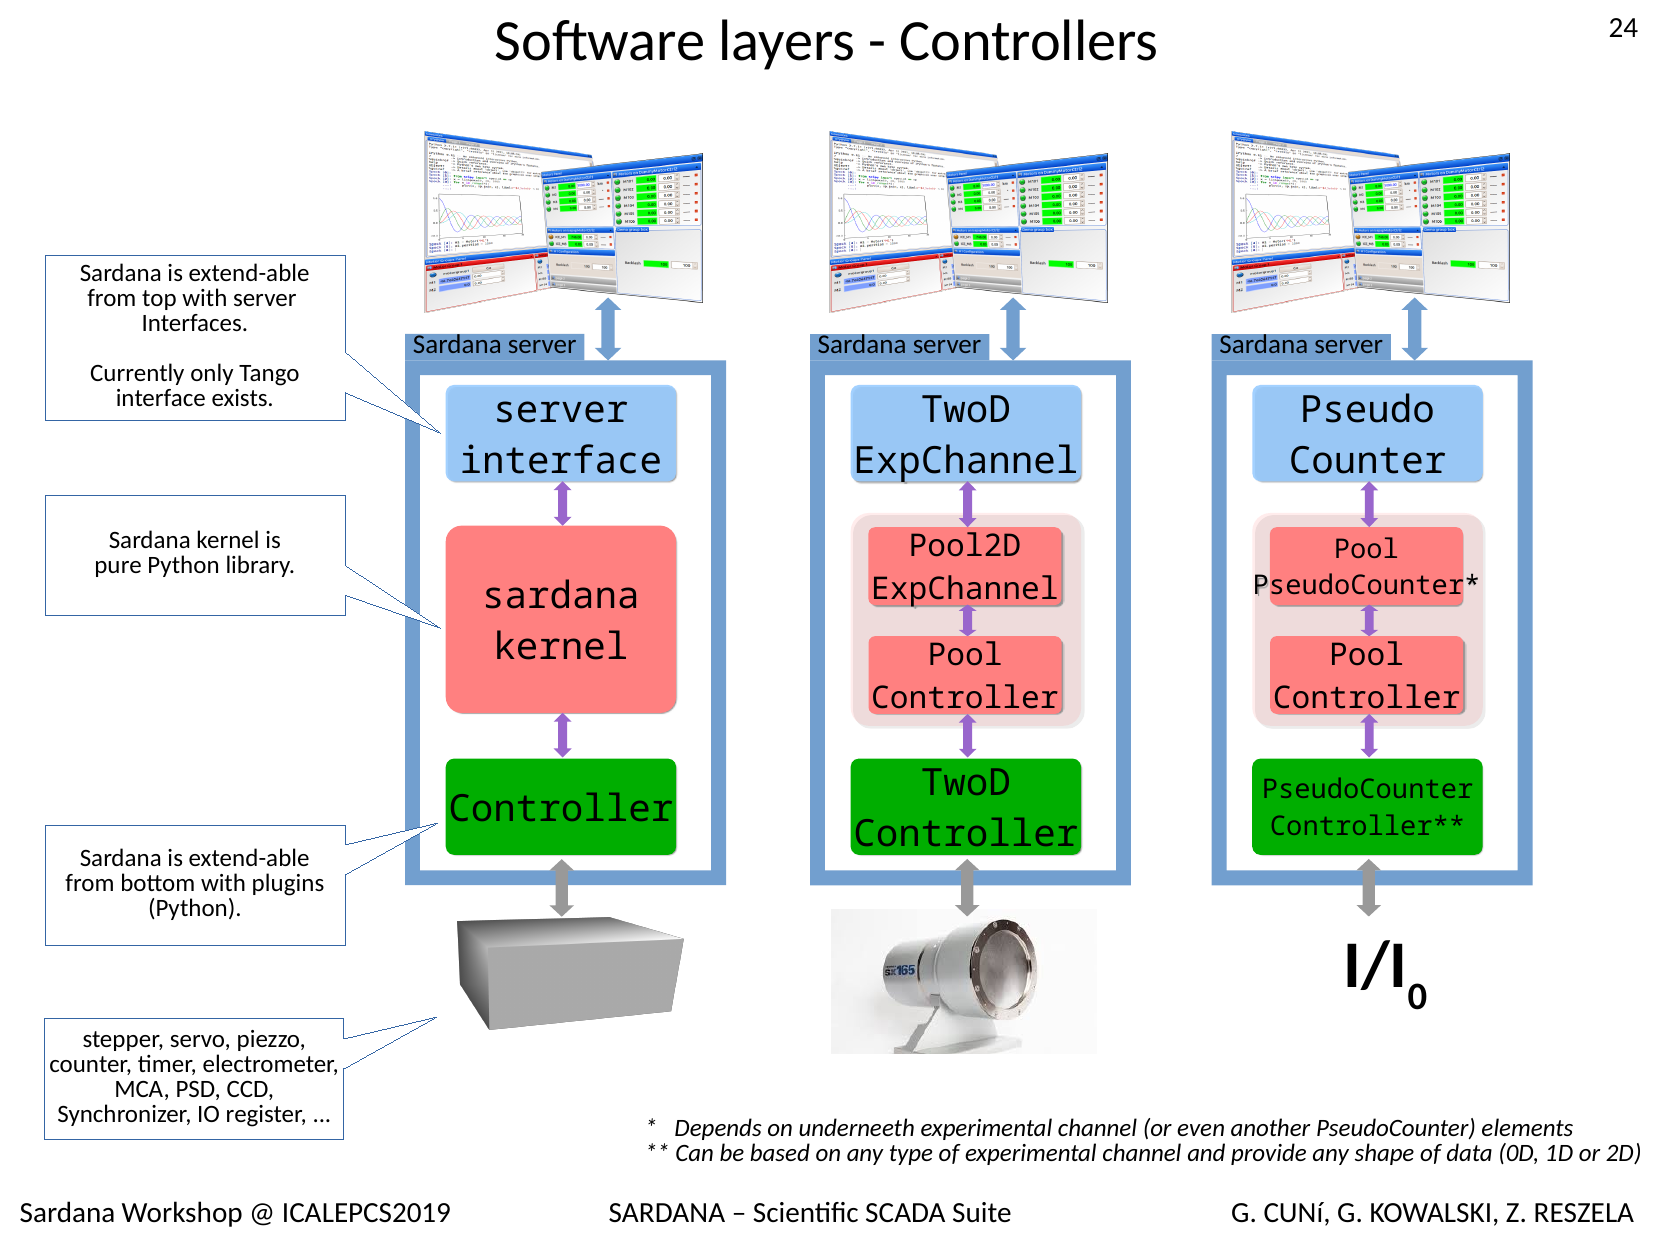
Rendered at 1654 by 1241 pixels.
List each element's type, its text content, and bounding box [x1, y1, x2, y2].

text_box Sardana server [810, 334, 990, 361]
text_box Sardana server [1211, 334, 1391, 361]
text_box server interface [445, 384, 677, 482]
text_box Controller [445, 758, 677, 855]
text_box stepper, servo, piezzo, counter, timer, electrometer, MCA, PSD, CCD, Synchronizer, IO register, ... [44, 1017, 437, 1140]
text_box Sardana kernel is pure Python library. [45, 495, 441, 629]
text_box [405, 419, 420, 613]
text_box [553, 712, 572, 758]
text_box [405, 617, 420, 830]
text_box Pseudo Counter [1252, 384, 1483, 482]
text_box [1211, 297, 1533, 917]
picture [811, 131, 1108, 314]
text_box Pool Controller [1270, 636, 1464, 714]
text_box [553, 481, 572, 526]
text_box TwoD ExpChannel [850, 384, 1082, 482]
text_box [405, 297, 727, 917]
text_box Pool Controller [868, 636, 1062, 714]
text_box [810, 297, 1131, 917]
picture [831, 909, 1097, 1054]
text_box Pool2D ExpChannel [868, 527, 1062, 606]
title Software layers - Controllers [82, 2, 1571, 91]
text_box Sardana is extend-able from bottom with plugins (Python). [45, 823, 438, 946]
text_box PseudoCounter Controller** [1252, 758, 1483, 855]
text_box * Depends on underneeth experimental channel (or even another PseudoCounter) elements ** Can be based on any type of experimental channel and provide any shape of data (0D, 1D or 2D) [630, 1110, 1654, 1200]
text_box Sardana server [405, 333, 585, 361]
text_box I/I0 [1328, 930, 1449, 1027]
picture [406, 131, 703, 314]
text_box TwoD Controller [850, 758, 1082, 855]
text_box Pool PseudoCounter* [1269, 527, 1464, 606]
text_box sardana kernel [445, 525, 677, 713]
picture [1213, 131, 1510, 314]
text_box Sardana is extend-able from top with server Interfaces. Currently only Tango interface exists. [45, 255, 441, 434]
